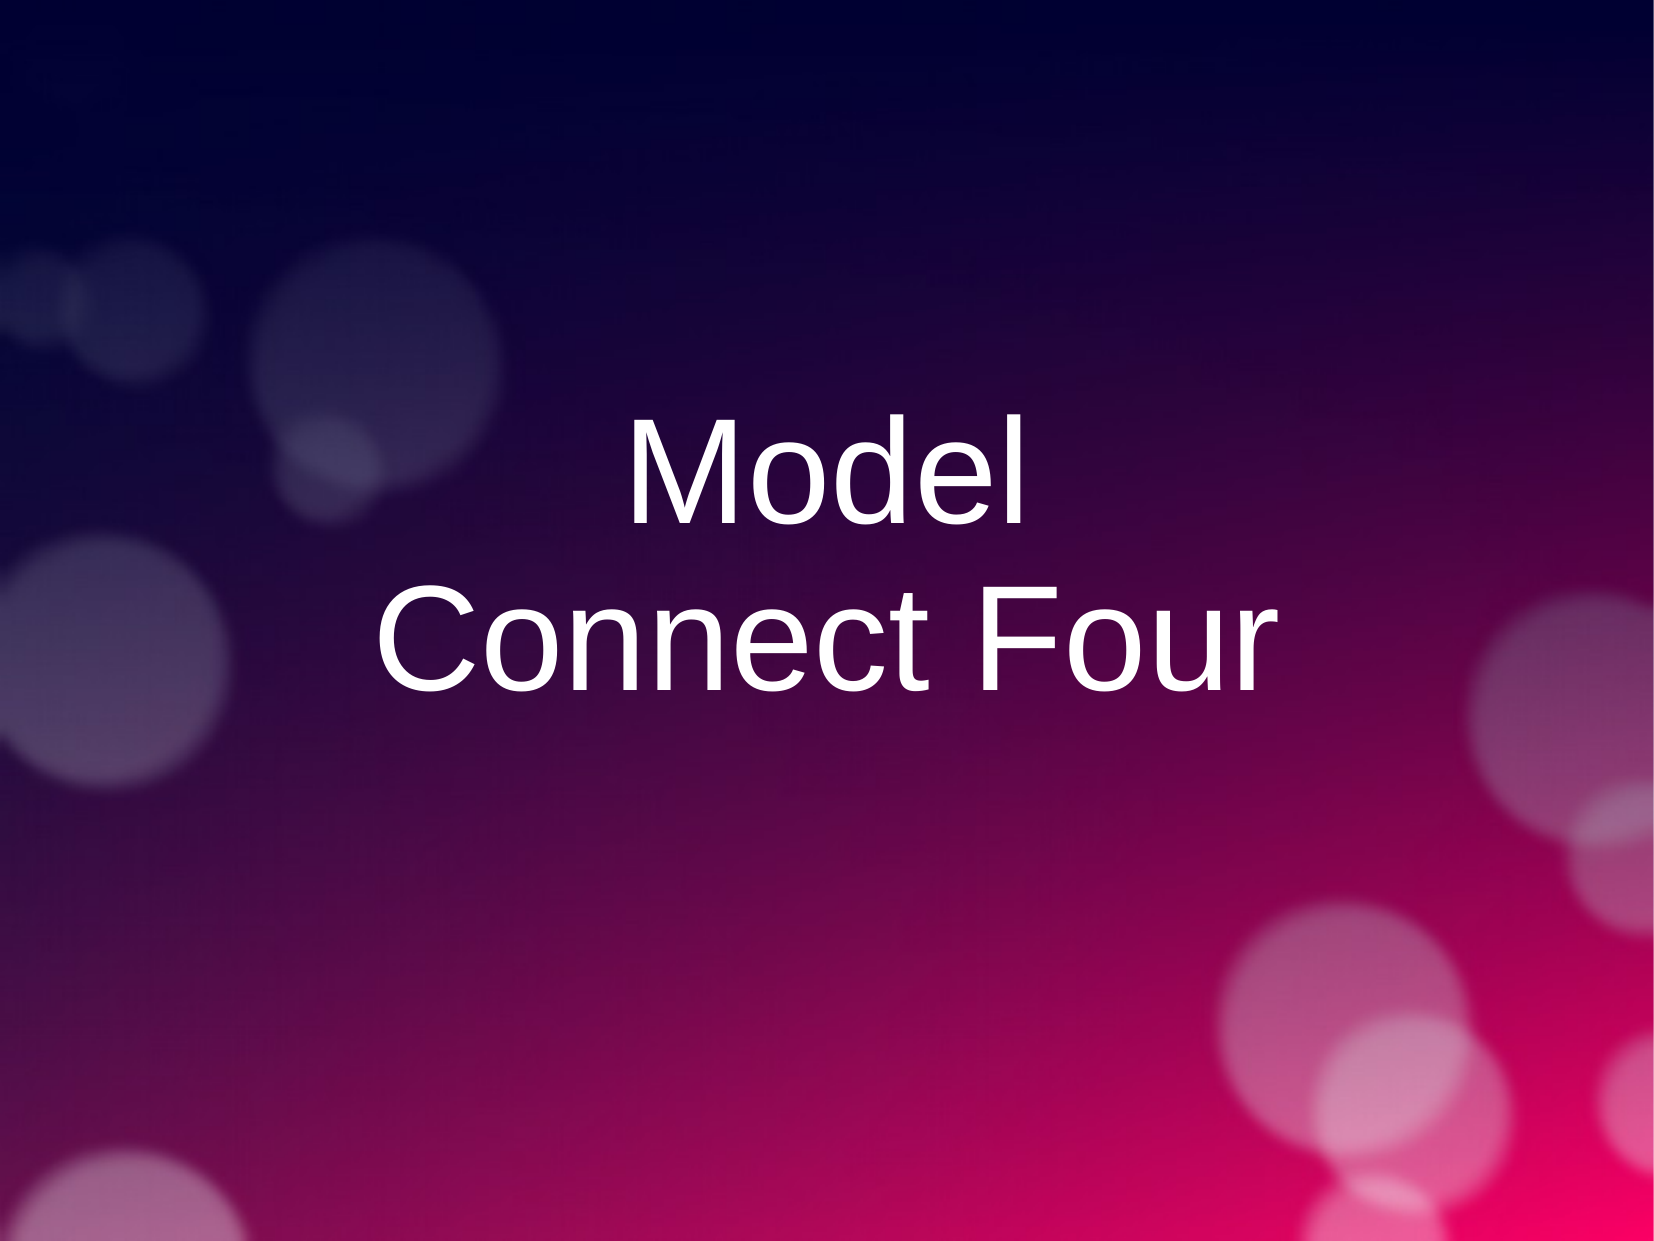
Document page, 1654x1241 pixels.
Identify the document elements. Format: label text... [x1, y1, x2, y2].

subtitle Model Connect Four [82, 74, 1571, 1036]
picture [0, 0, 1654, 1241]
